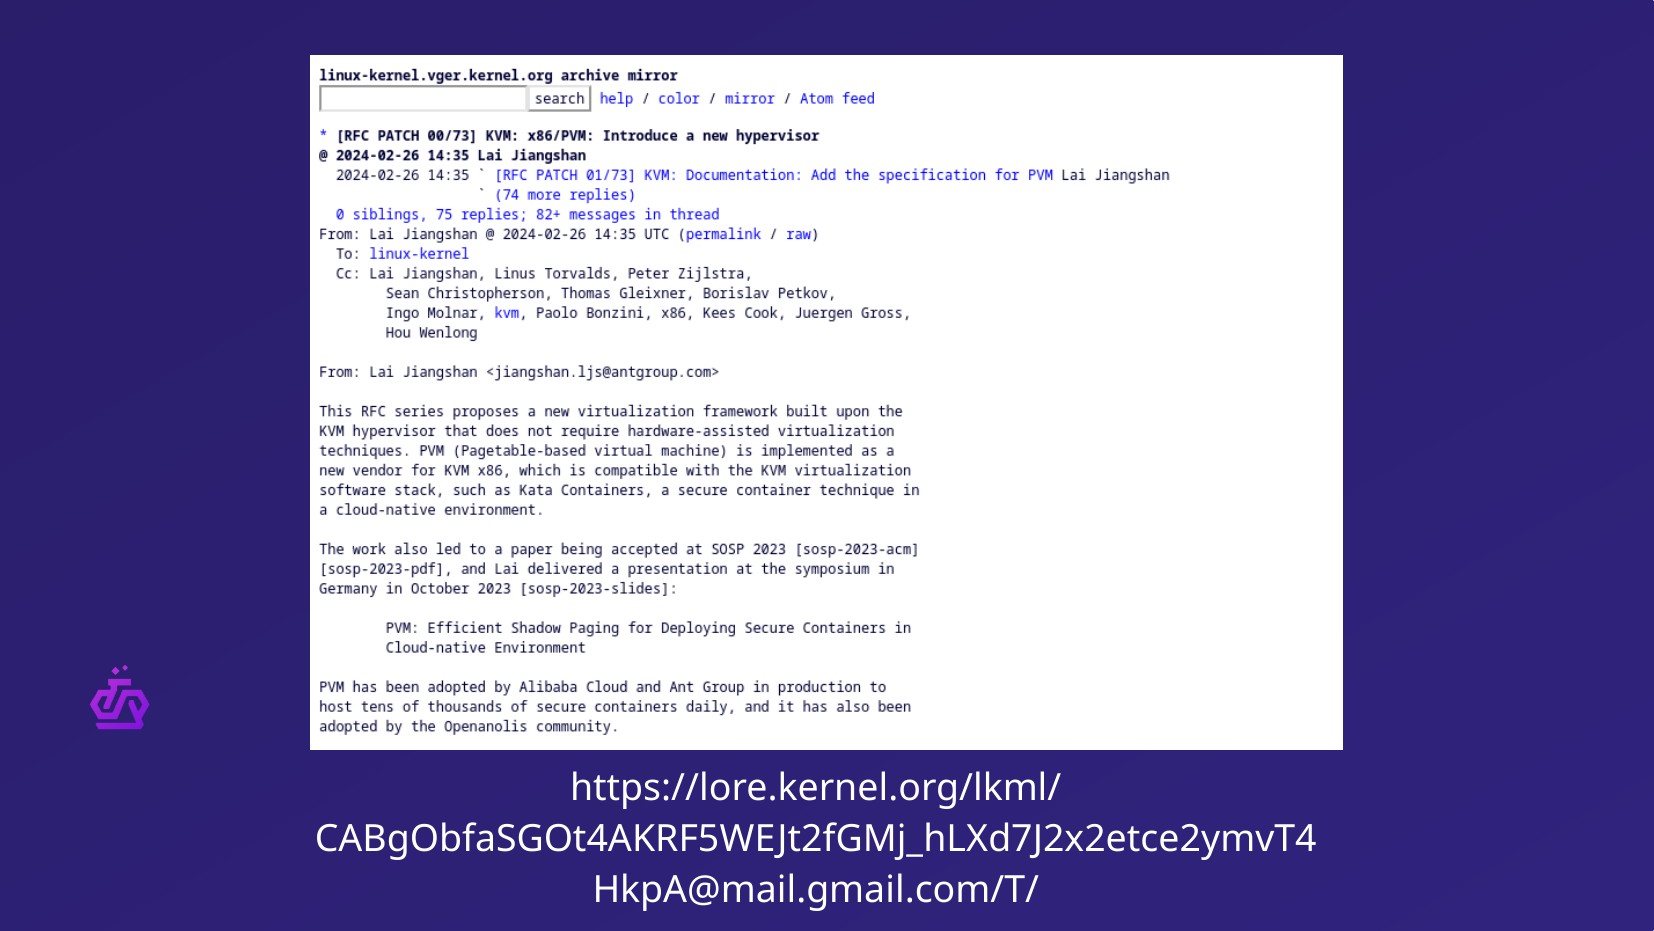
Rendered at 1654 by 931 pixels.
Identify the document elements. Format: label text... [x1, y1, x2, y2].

picture [70, 643, 150, 755]
picture [310, 55, 1343, 751]
text_box https://lore.kernel.org/lkml/CABgObfaSGOt4AKRF5WEJt2fGMj_hLXd7J2x2etce2ymvT4HkpA@mail.gmail.com/T/ [300, 739, 1351, 931]
